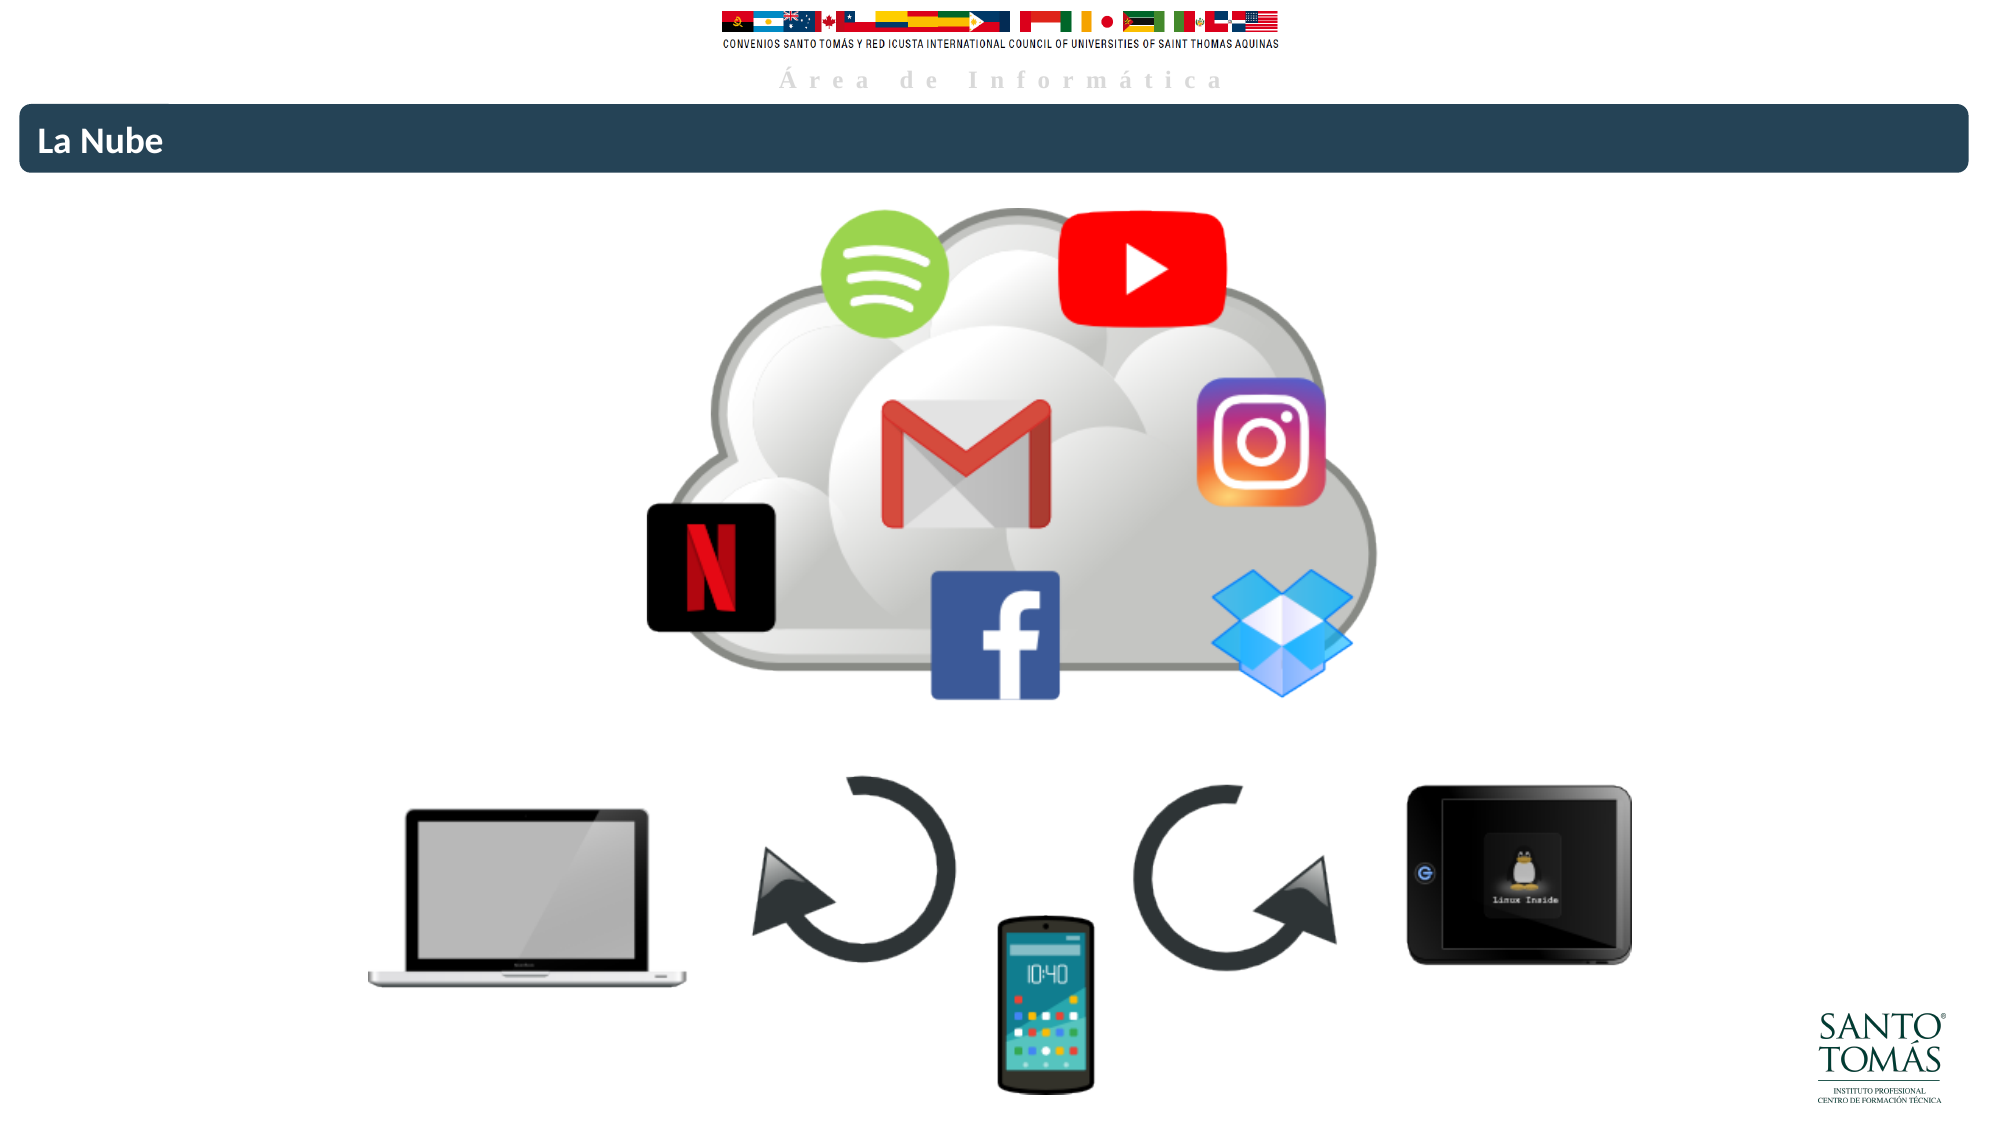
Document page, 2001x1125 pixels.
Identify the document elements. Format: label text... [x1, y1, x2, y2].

picture [1818, 1013, 1946, 1103]
text_box La Nube [19, 103, 1969, 173]
text_box Área de Informática [645, 30, 1355, 104]
picture [719, 7, 1281, 55]
picture [368, 208, 1632, 1095]
